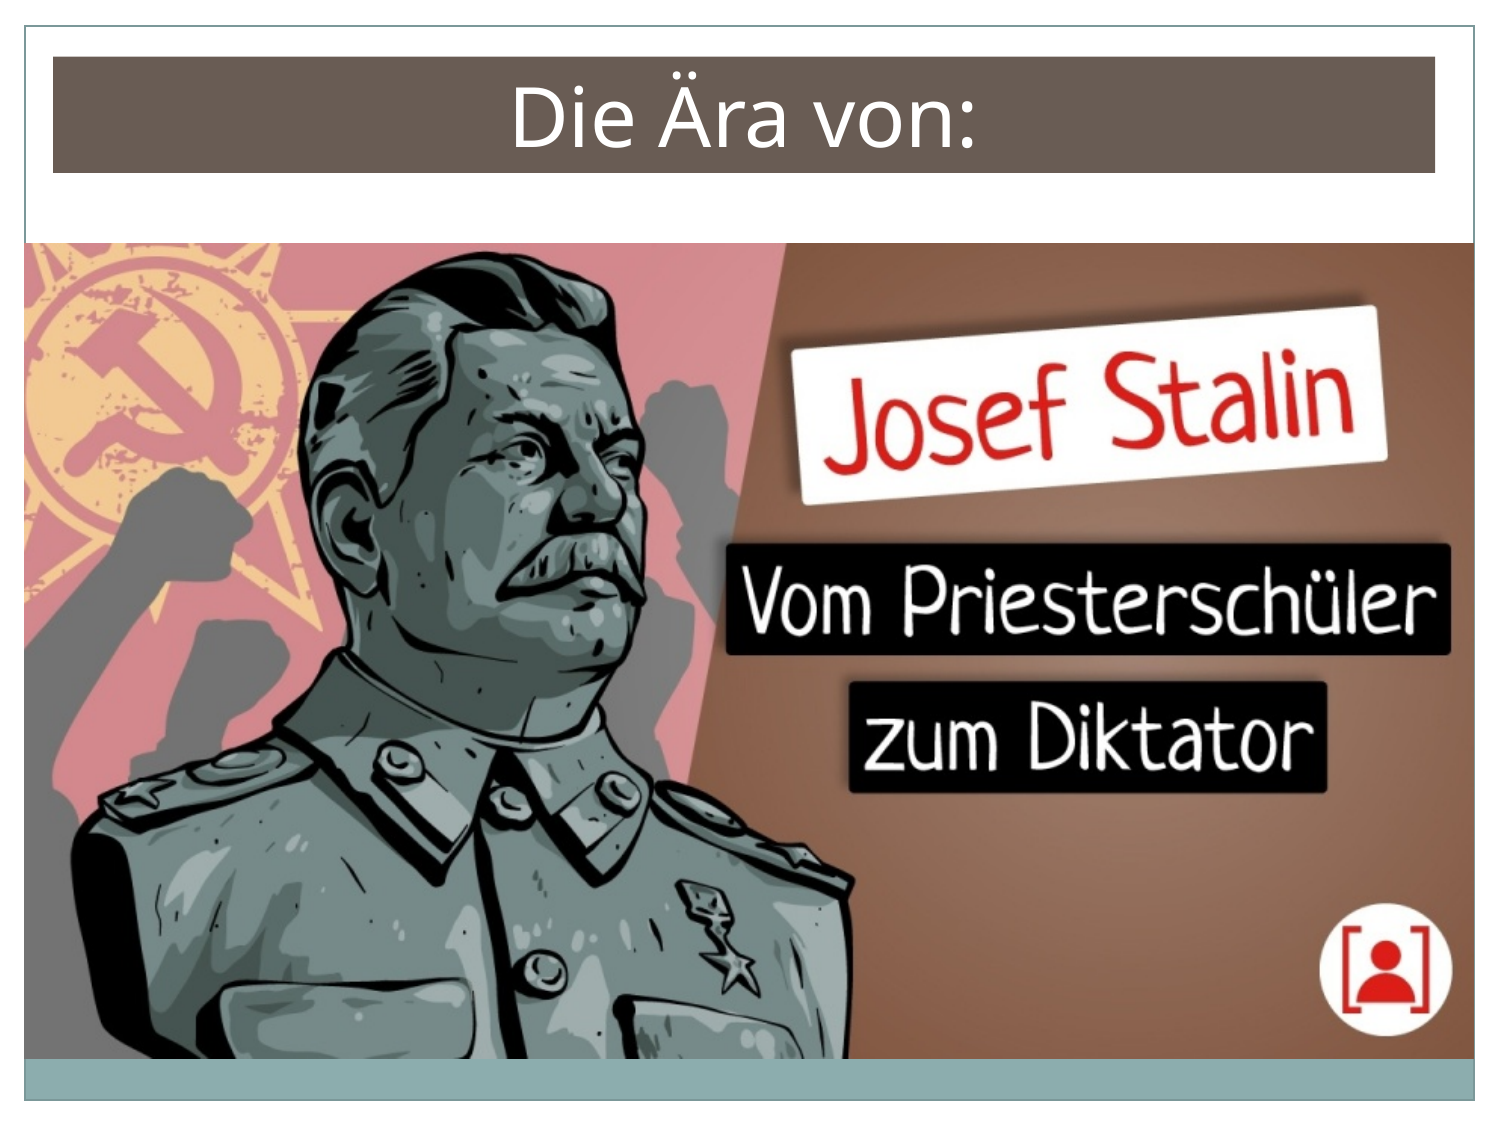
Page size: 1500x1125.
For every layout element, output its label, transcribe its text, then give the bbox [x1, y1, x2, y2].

text_box Die Ära von: [53, 56, 1436, 173]
picture [24, 243, 1474, 1059]
